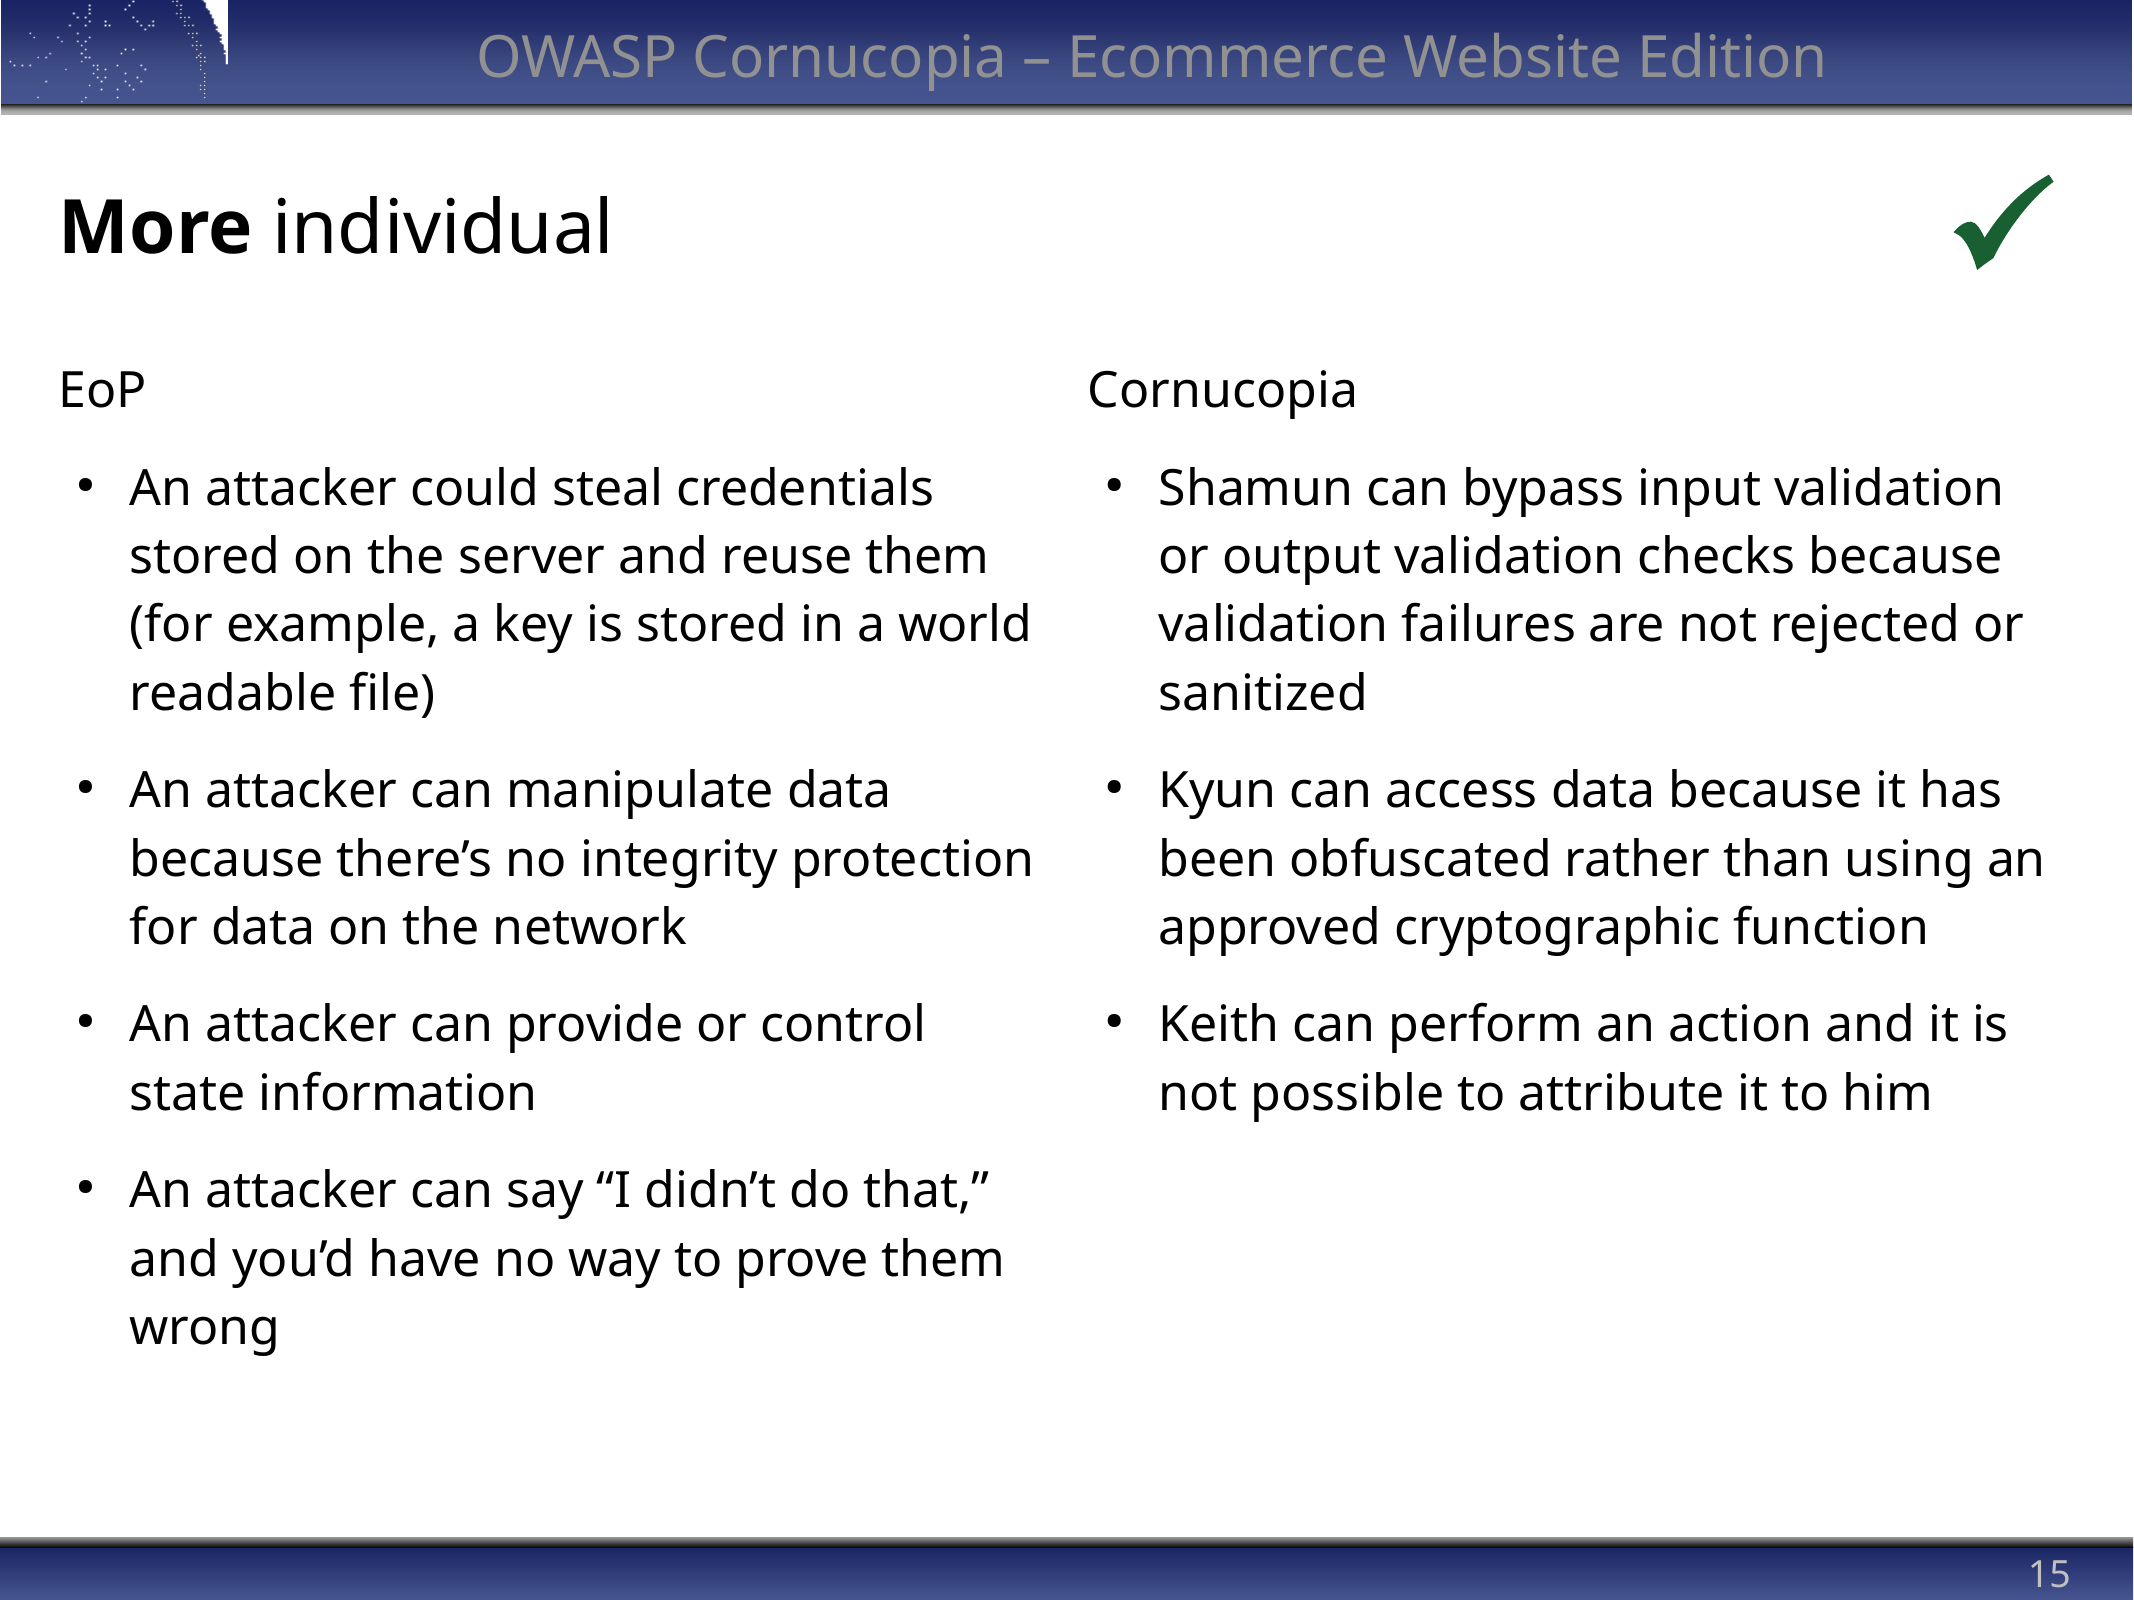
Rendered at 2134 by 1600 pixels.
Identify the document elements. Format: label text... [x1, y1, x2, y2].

list Cornucopia Shamun can bypass input validation or output validation checks because validation failures are not rejected or sanitized Kyun can access data because it has been obfuscated rather than using an approved cryptographic function Keith can perform an action and it is not possible to attribute it to him [1087, 354, 2068, 1536]
list ü [1730, 177, 2061, 325]
list EoP An attacker could steal credentials stored on the server and reuse them (for example, a key is stored in a world readable file) An attacker can manipulate data because there’s no integrity protection for data on the network An attacker can provide or control state information An attacker can say “I didn’t do that,” and you’d have no way to prove them wrong [58, 354, 1039, 1536]
title More individual [58, 124, 2126, 325]
